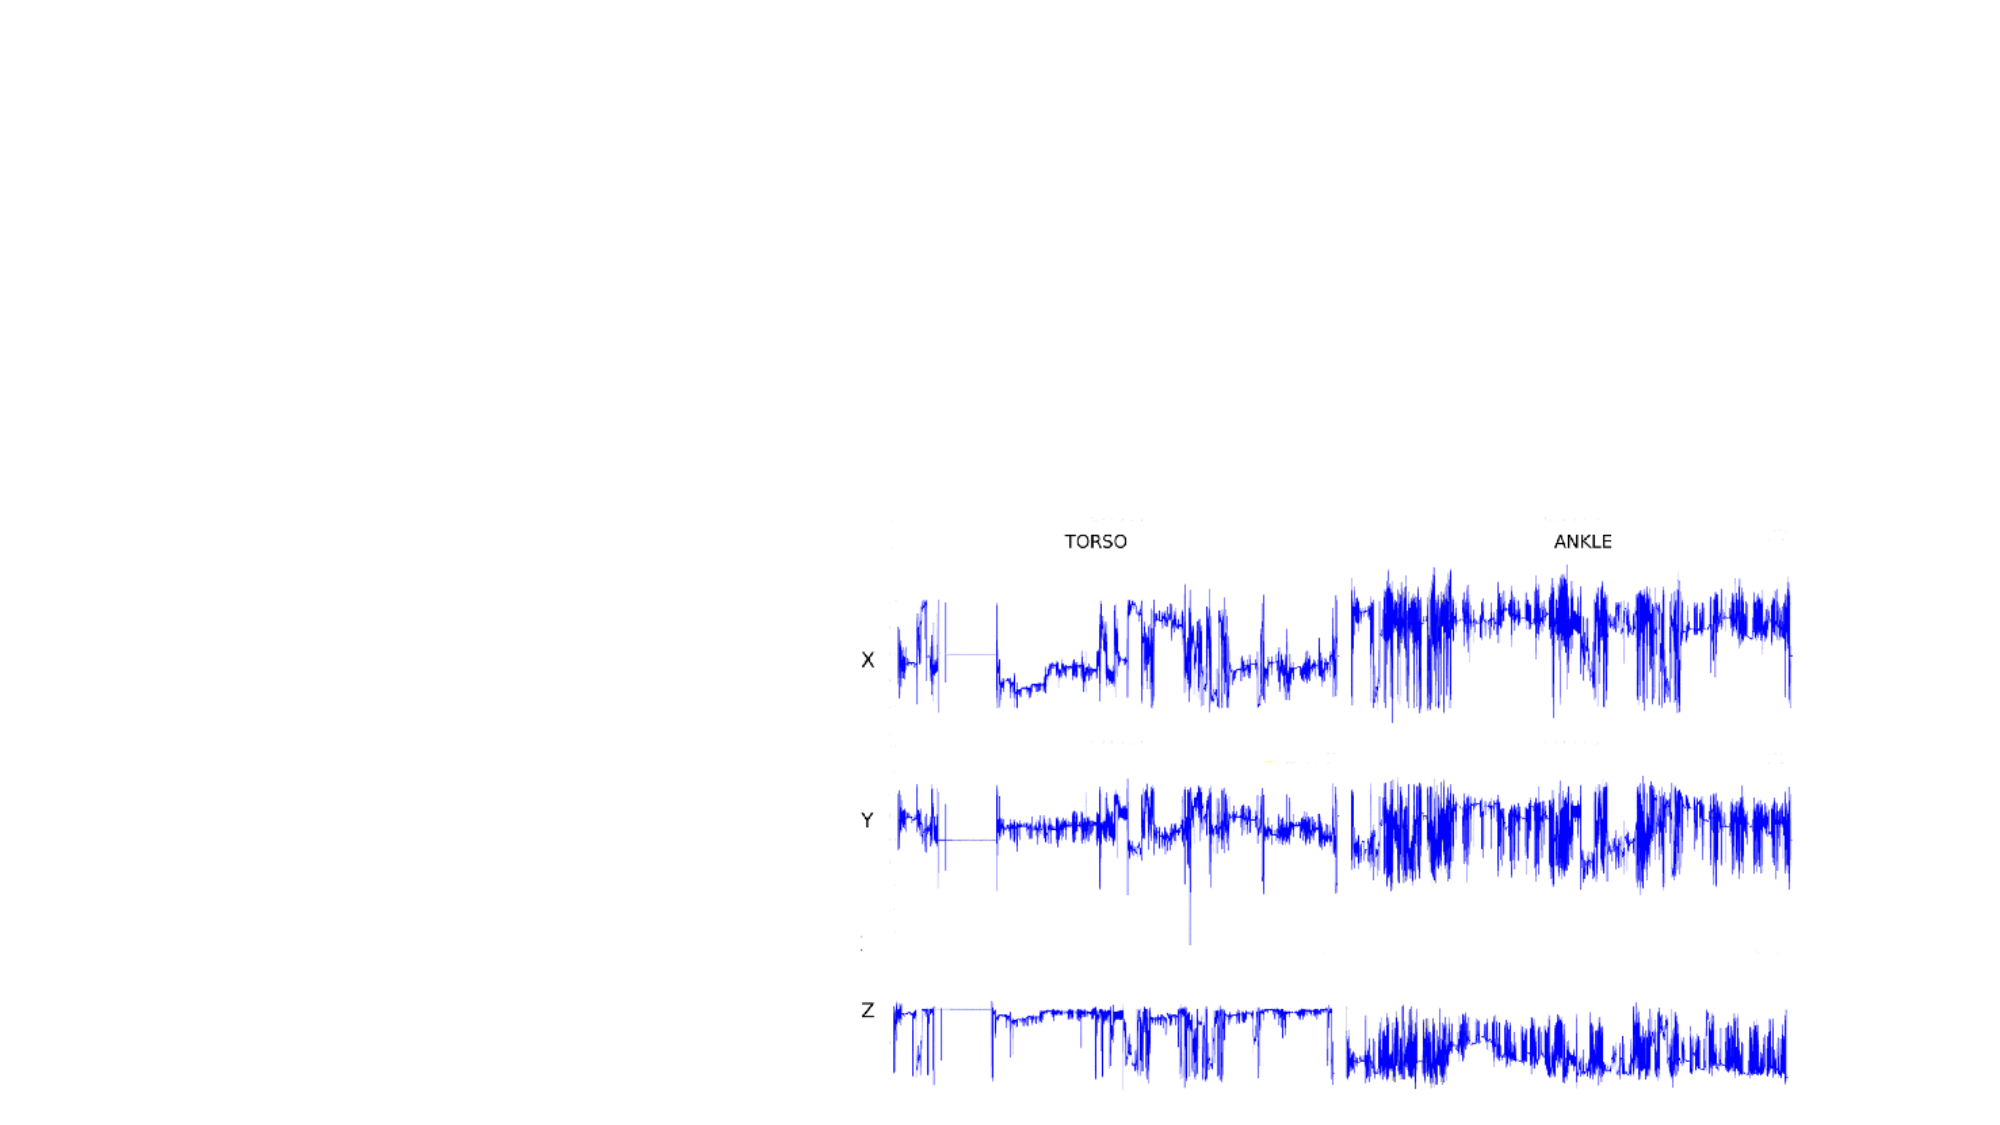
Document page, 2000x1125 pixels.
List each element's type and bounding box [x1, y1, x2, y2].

picture [82, 20, 1801, 1104]
